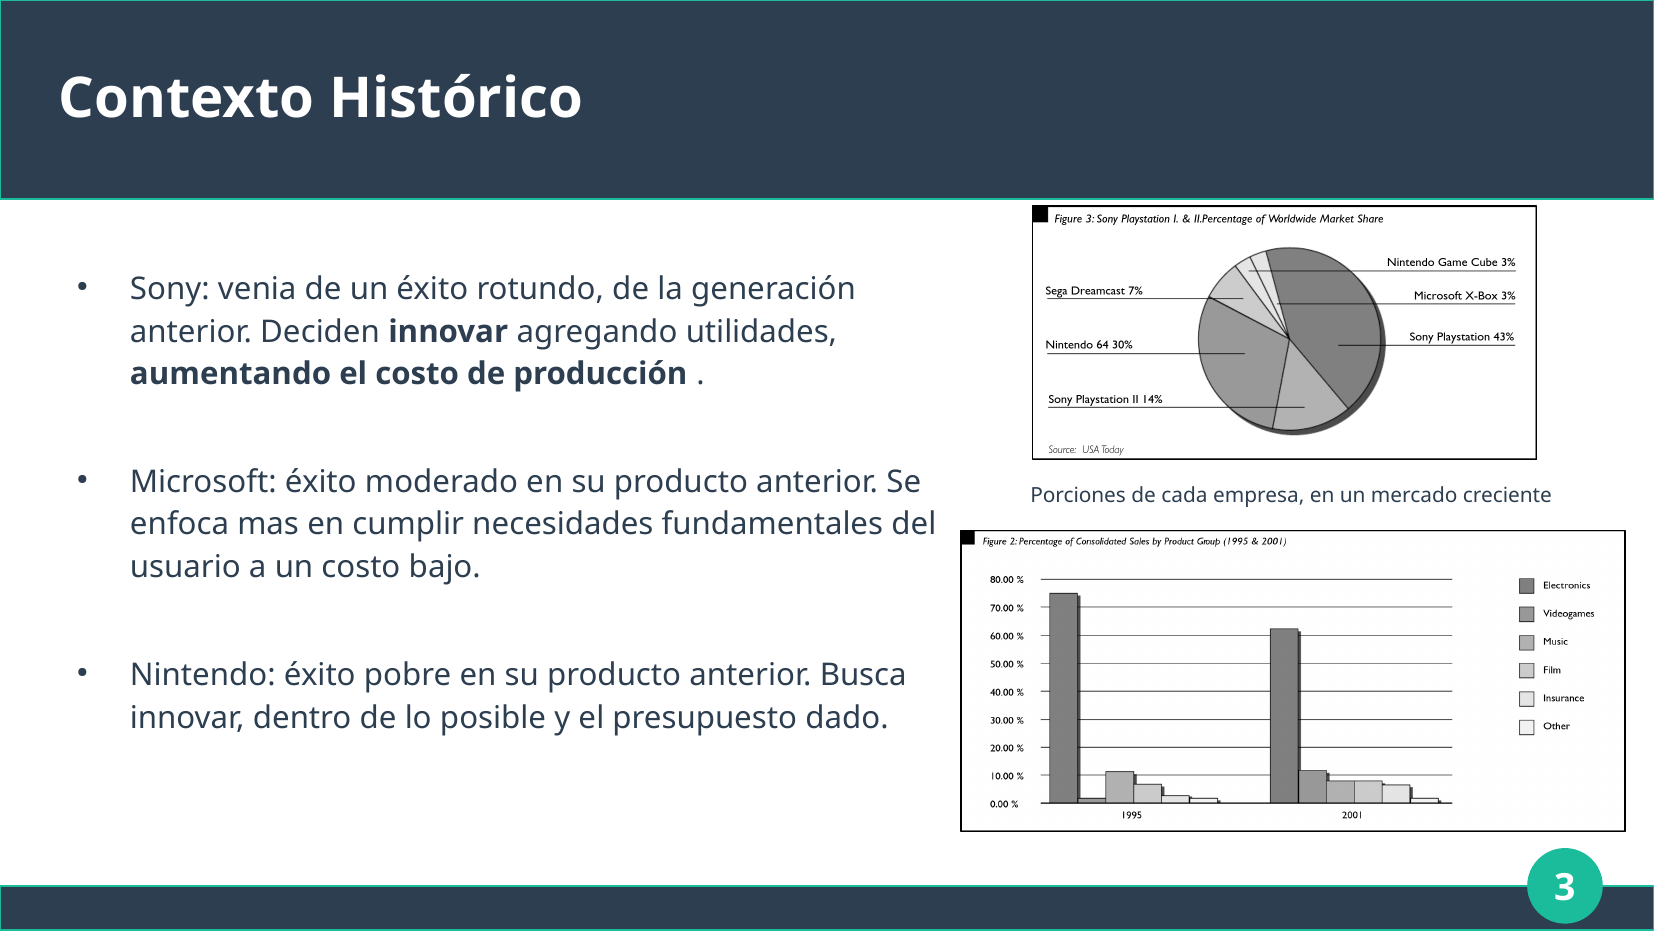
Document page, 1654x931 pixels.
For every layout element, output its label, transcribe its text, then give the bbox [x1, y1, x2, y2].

picture [961, 531, 1625, 831]
list Sony: venia de un éxito rotundo, de la generación anterior. Deciden innovar agregando utilidades, aumentando el costo de producción . Microsoft: éxito moderado en su producto anterior. Se enfoca mas en cumplir necesidades fundamentales del usuario a un costo bajo. Nintendo: éxito pobre en su producto anterior. Busca innovar, dentro de lo posible y el presupuesto dado. [59, 265, 945, 849]
text_box Porciones de cada empresa, en un mercado creciente [1015, 472, 1565, 516]
picture [1033, 206, 1536, 459]
title Contexto Histórico [59, 37, 1595, 156]
